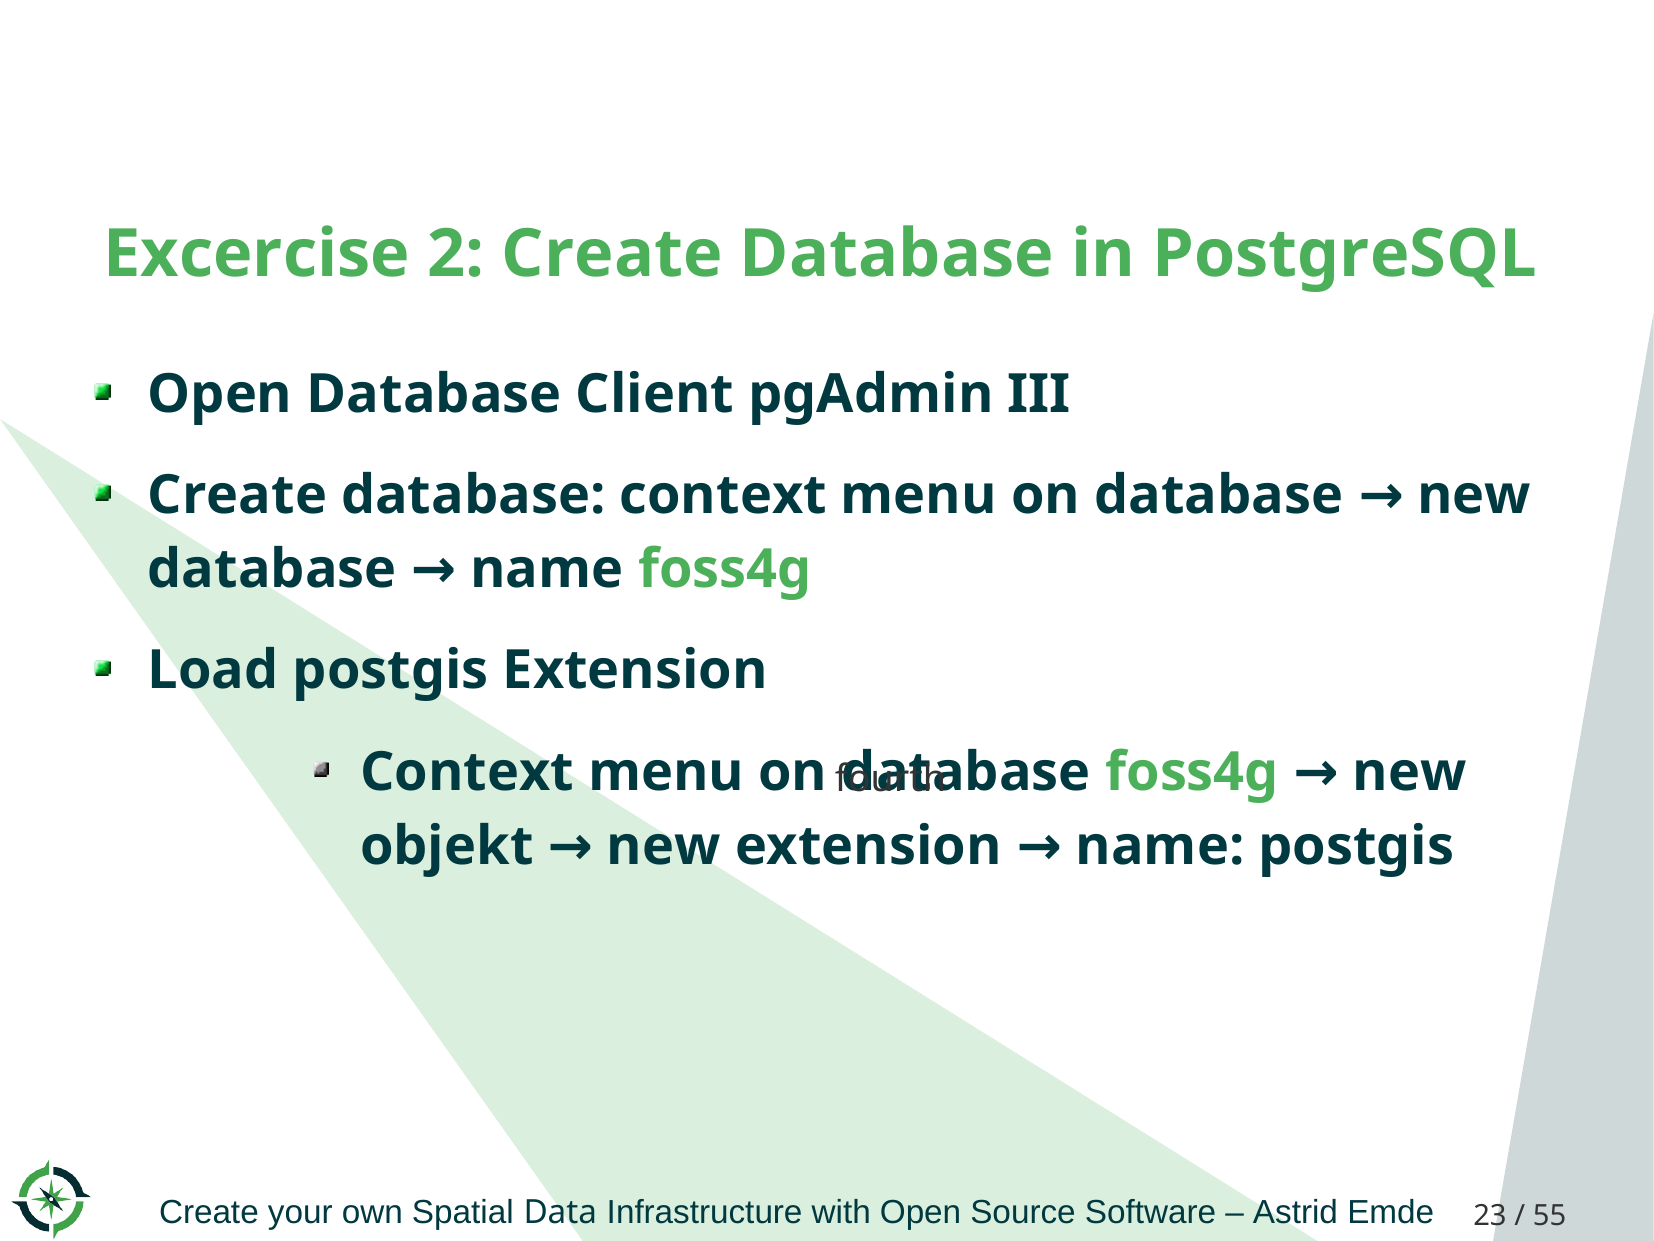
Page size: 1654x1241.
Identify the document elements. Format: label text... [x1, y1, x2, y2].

text_box fourth [820, 744, 963, 808]
picture [10, 1158, 92, 1240]
list Open Database Client pgAdmin III Create database: context menu on database → new database → name foss4g Load postgis Extension Context menu on database foss4g → new objekt → new extension → name: postgis [76, 354, 1565, 1205]
title Excercise 2: Create Database in PostgreSQL [76, 177, 1565, 325]
